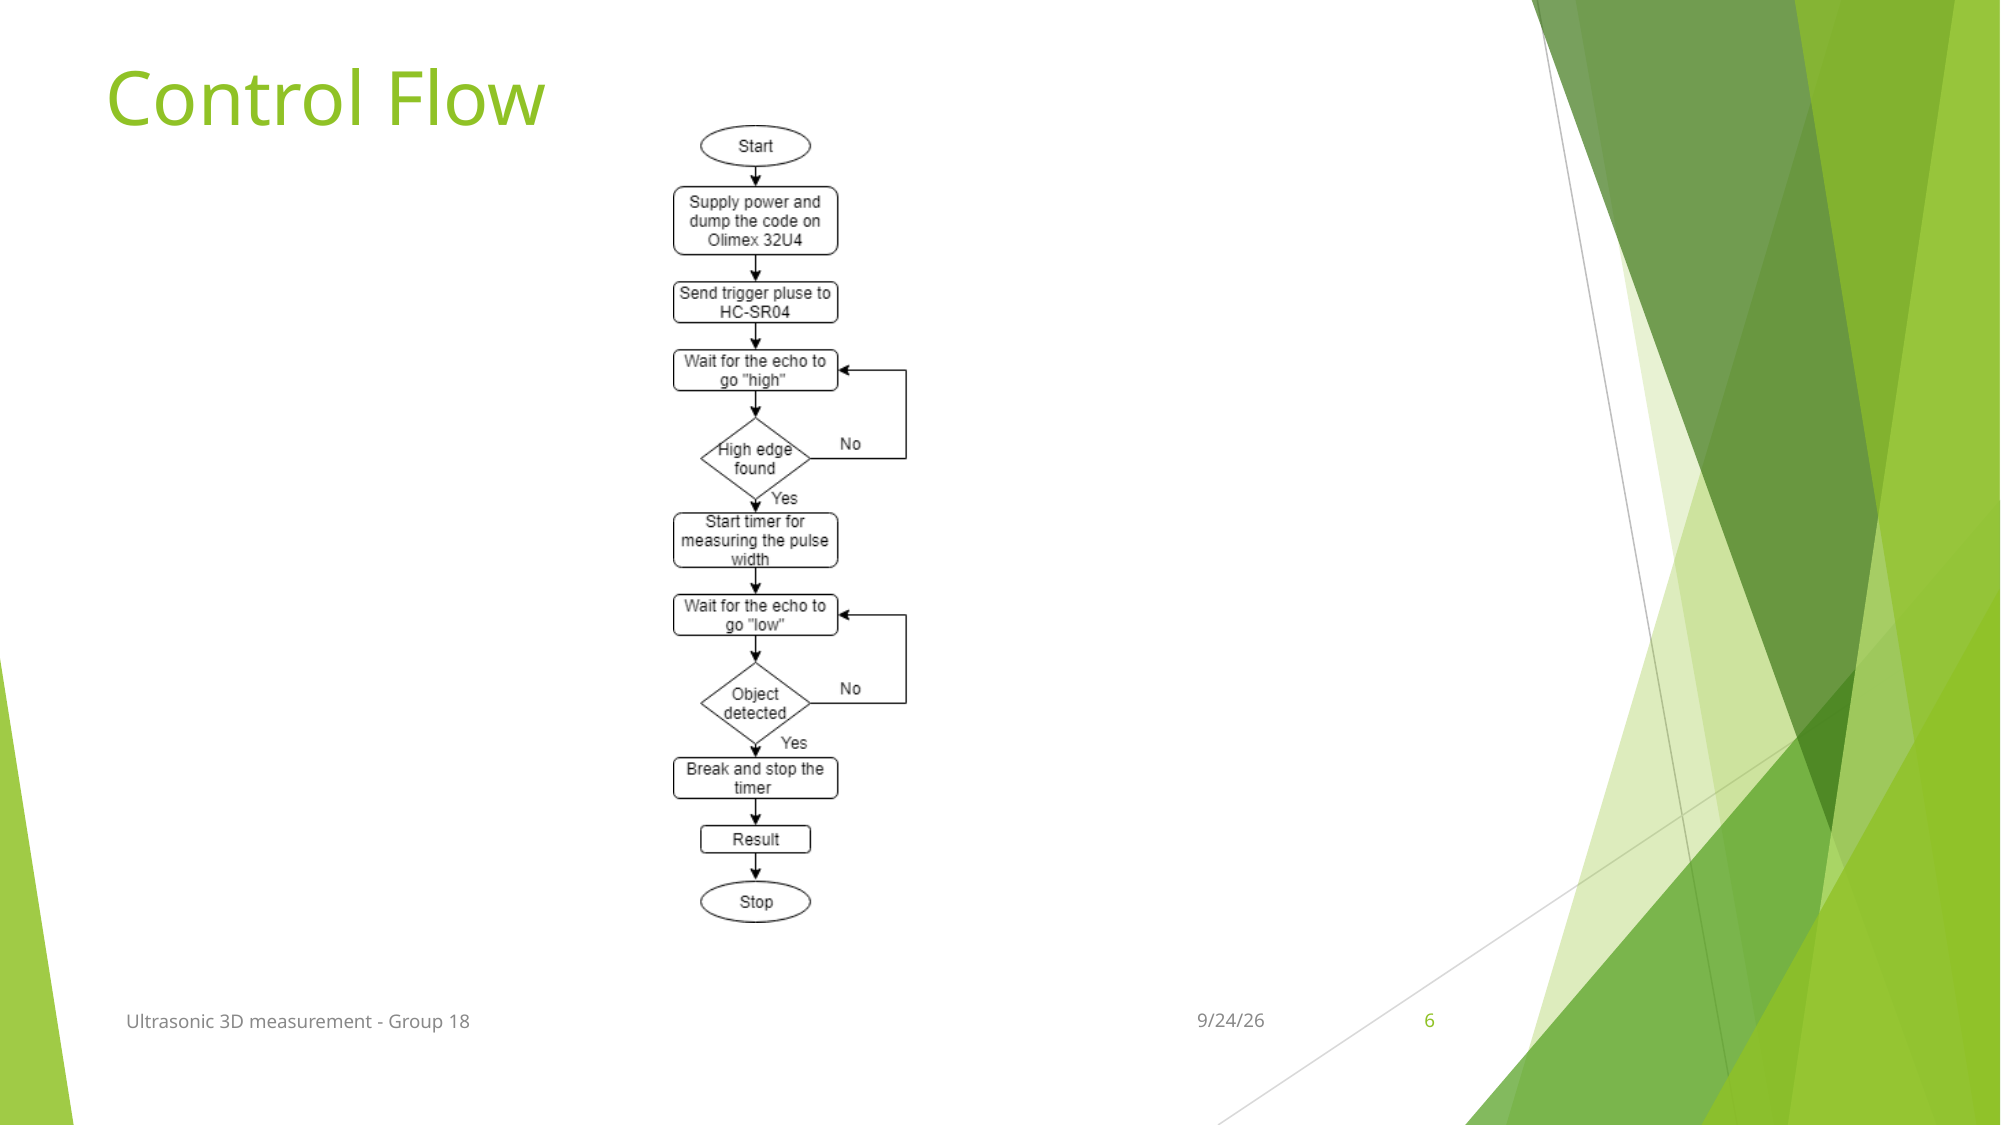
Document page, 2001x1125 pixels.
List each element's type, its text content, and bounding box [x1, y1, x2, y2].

text_box 2/5/2019 [1181, 991, 1332, 1051]
text_box Control Flow [90, 42, 1501, 260]
text_box [1409, 991, 1522, 1051]
picture [673, 260, 918, 923]
text_box Ultrasonic 3D measurement - Group 18 [111, 991, 1145, 1051]
